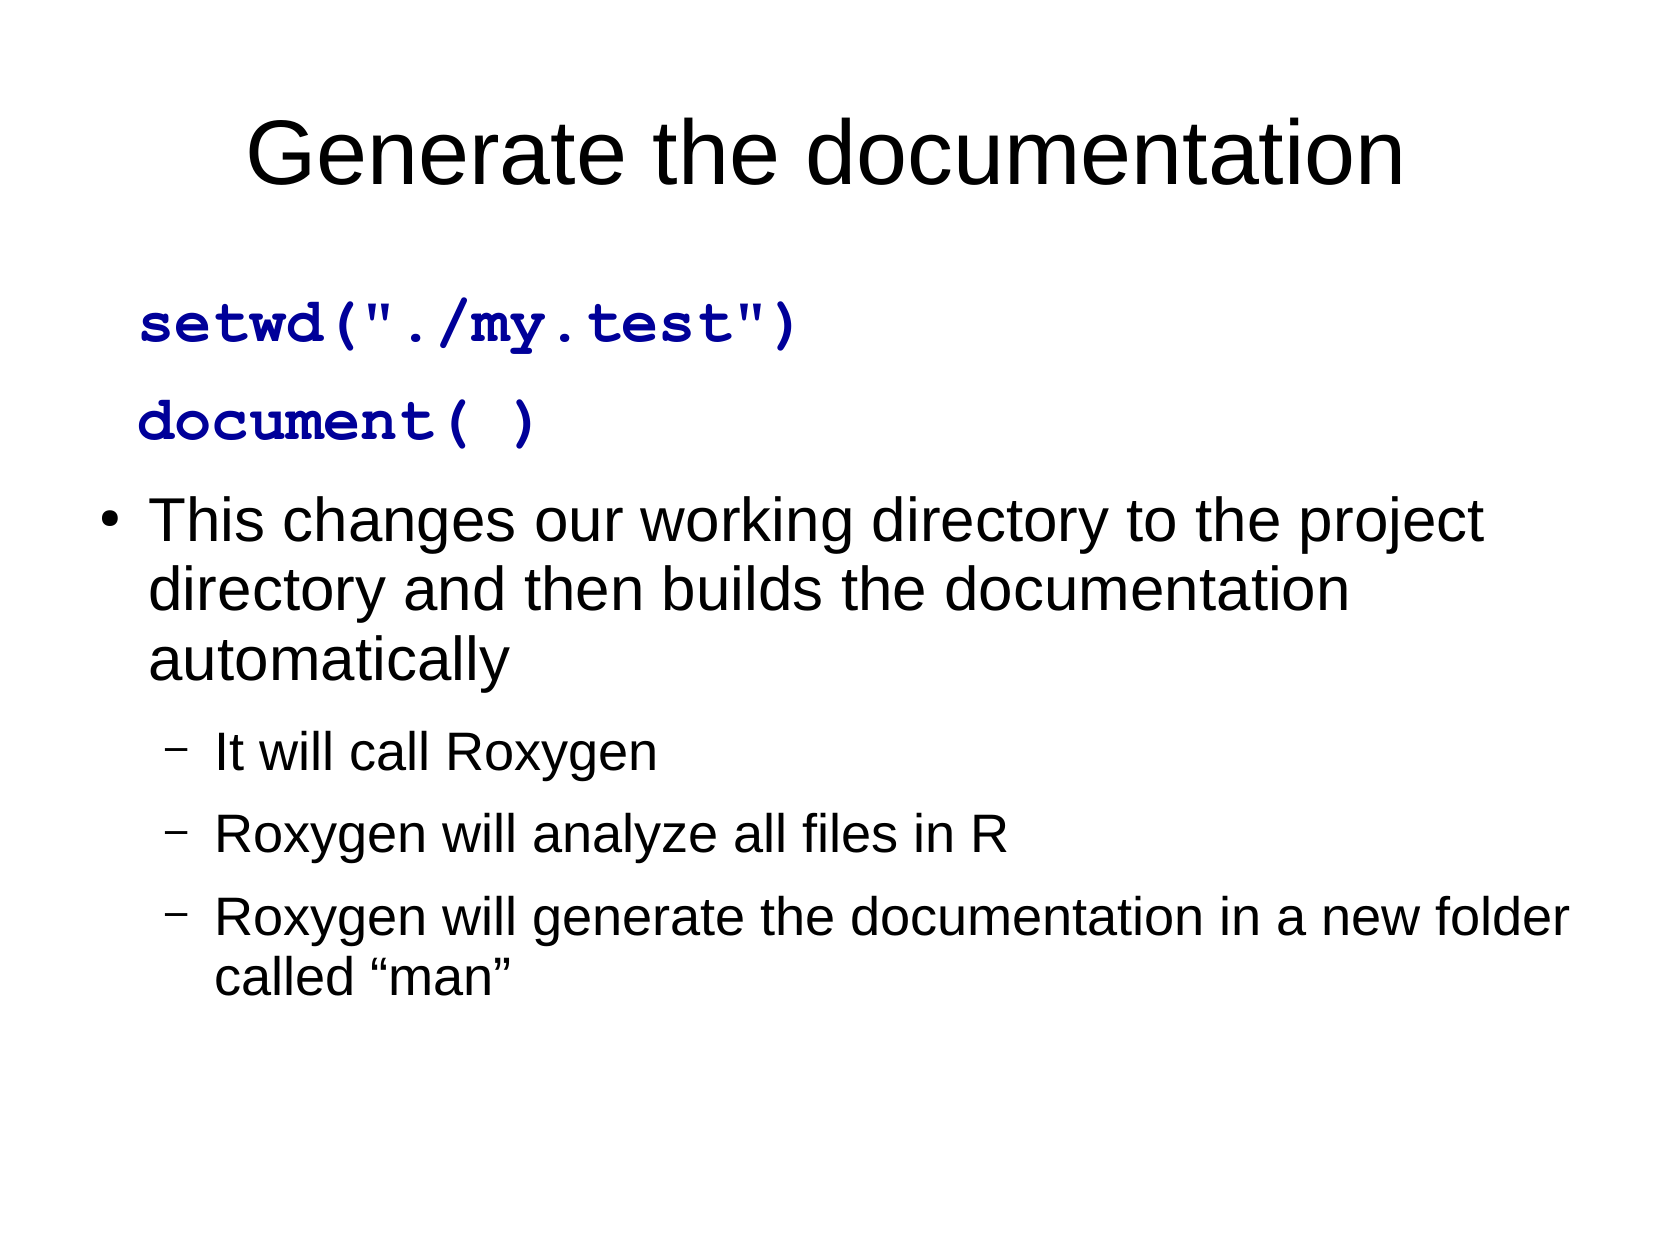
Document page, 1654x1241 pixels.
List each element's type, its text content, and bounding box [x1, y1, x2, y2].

title Generate the documentation [82, 49, 1571, 257]
list setwd("./my.test") document( ) This changes our working directory to the project directory and then builds the documentation automatically It will call Roxygen Roxygen will analyze all files in R Roxygen will generate the documentation in a new folder called “man” [82, 290, 1571, 1010]
